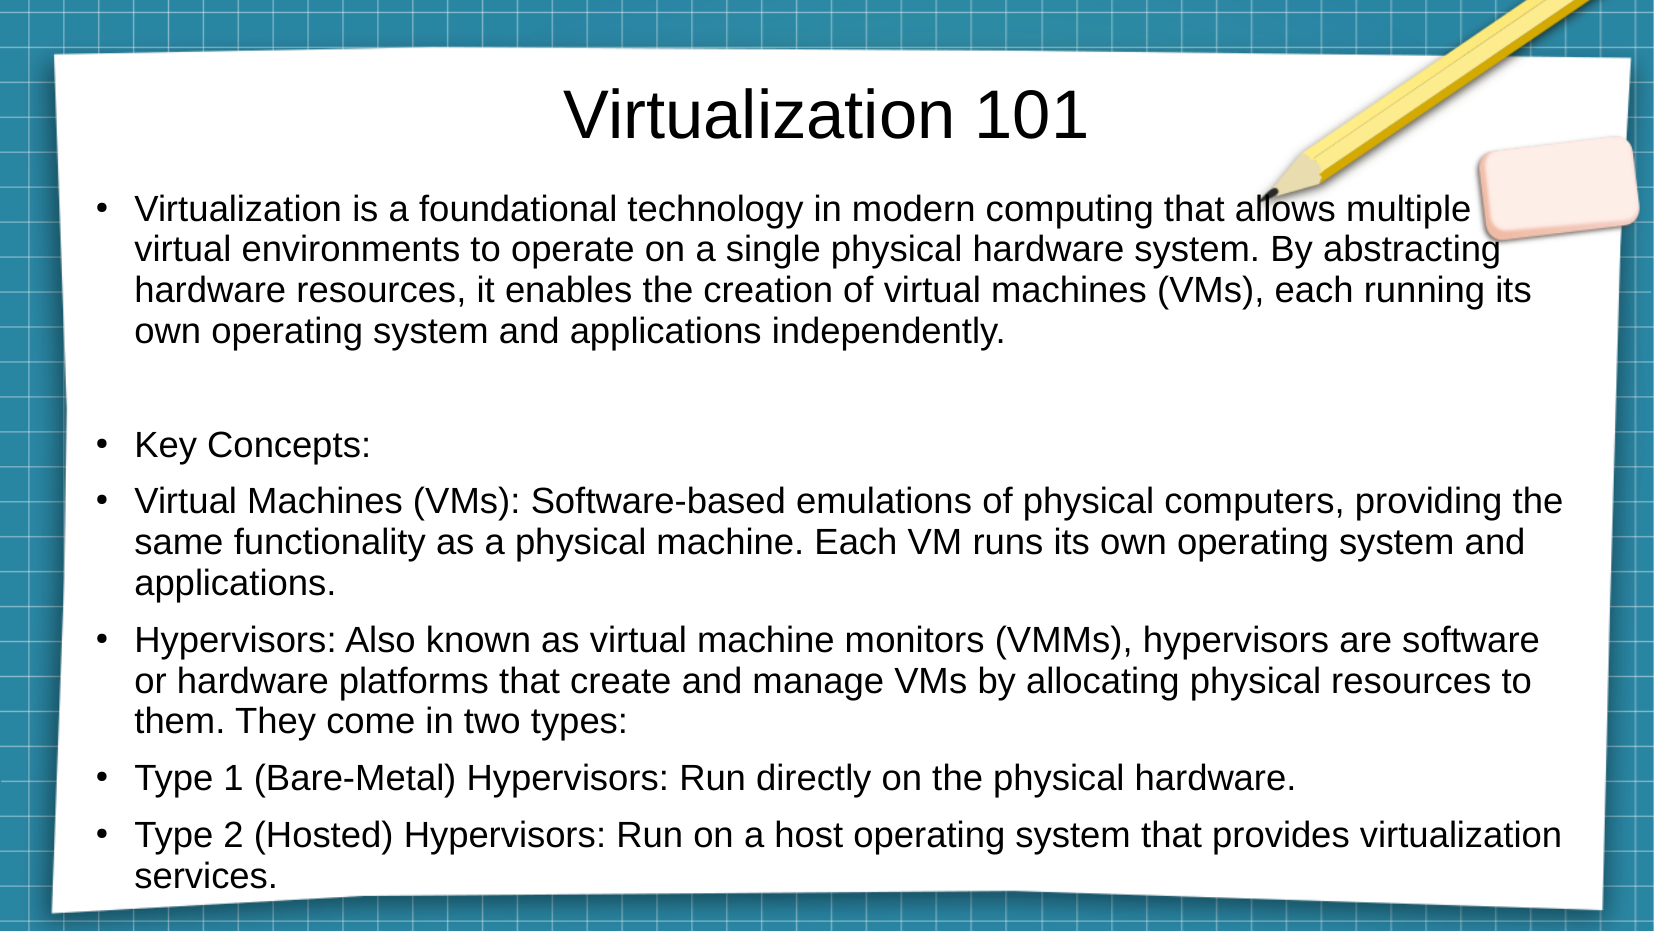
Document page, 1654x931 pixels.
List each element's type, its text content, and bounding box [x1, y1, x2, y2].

picture [0, 0, 1654, 931]
title Virtualization 101 [82, 37, 1571, 188]
list Virtualization is a foundational technology in modern computing that allows multiple virtual environments to operate on a single physical hardware system. By abstracting hardware resources, it enables the creation of virtual machines (VMs), each running its own operating system and applications independently. Key Concepts: Virtual Machines (VMs): Software-based emulations of physical computers, providing the same functionality as a physical machine. Each VM runs its own operating system and applications. Hypervisors: Also known as virtual machine monitors (VMMs), hypervisors are software or hardware platforms that create and manage VMs by allocating physical resources to them. They come in two types: Type 1 (Bare-Metal) Hypervisors: Run directly on the physical hardware. Type 2 (Hosted) Hypervisors: Run on a host operating system that provides virtualization services. [82, 188, 1571, 901]
